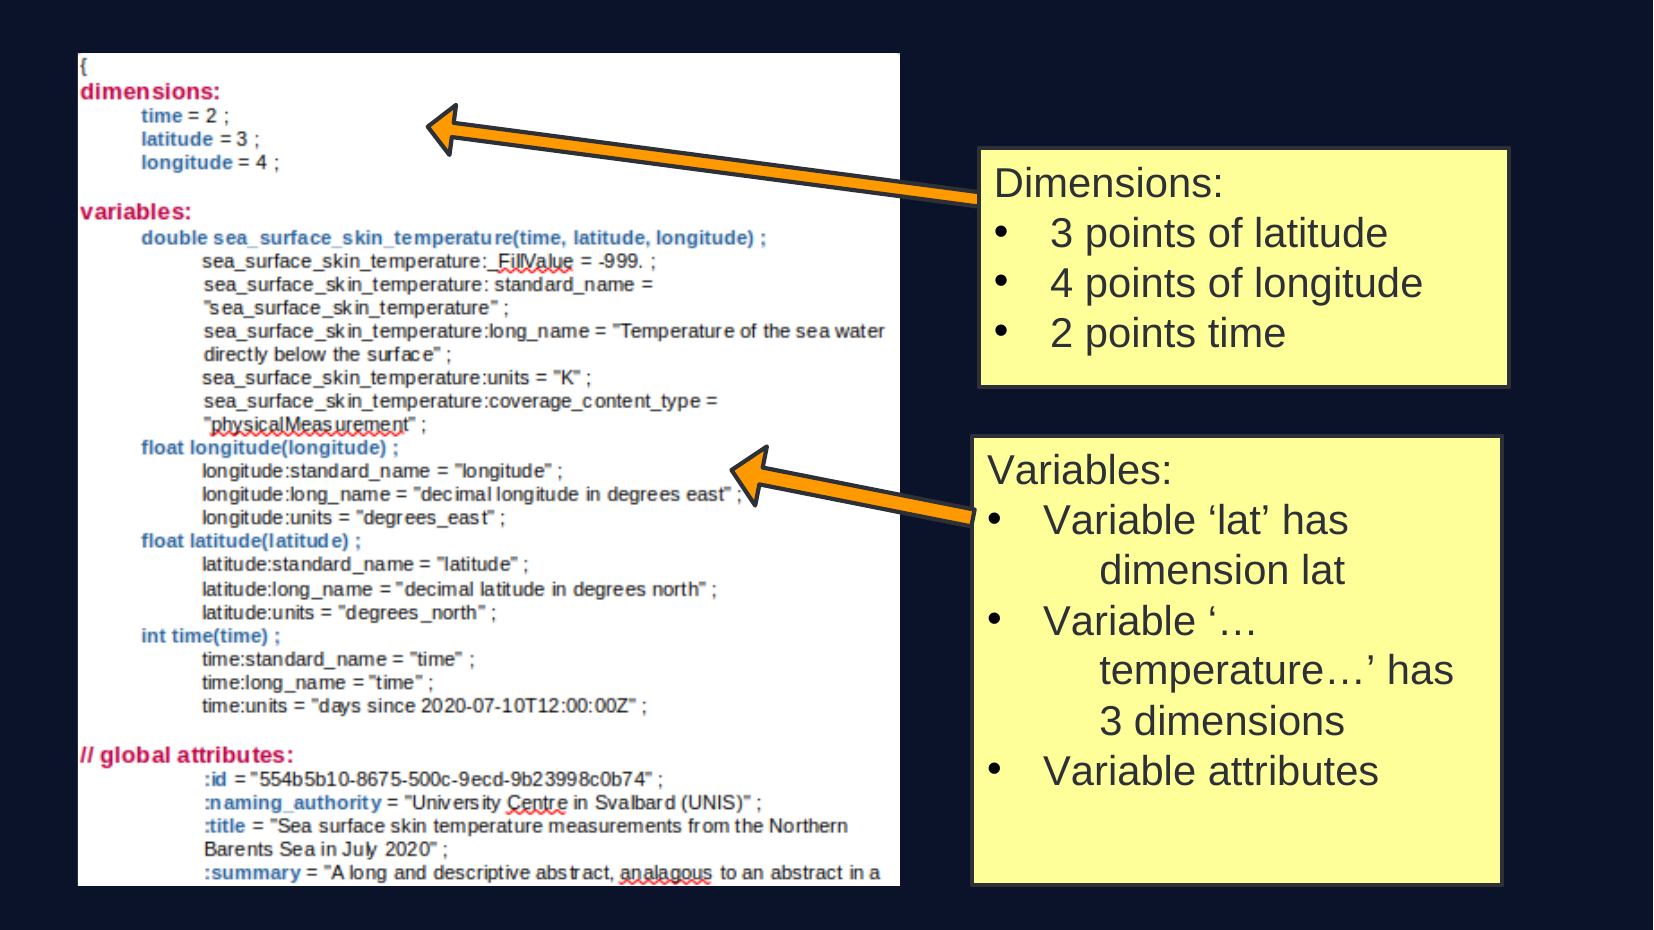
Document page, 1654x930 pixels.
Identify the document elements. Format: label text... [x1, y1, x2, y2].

text_box [731, 446, 975, 527]
text_box [427, 104, 979, 207]
picture [77, 53, 900, 886]
text_box Variables: Variable ‘lat’ has dimension lat Variable ‘…temperature…’ has 3 dimensions Variable attributes [972, 436, 1502, 885]
text_box Dimensions: 3 points of latitude 4 points of longitude 2 points time [979, 148, 1509, 387]
